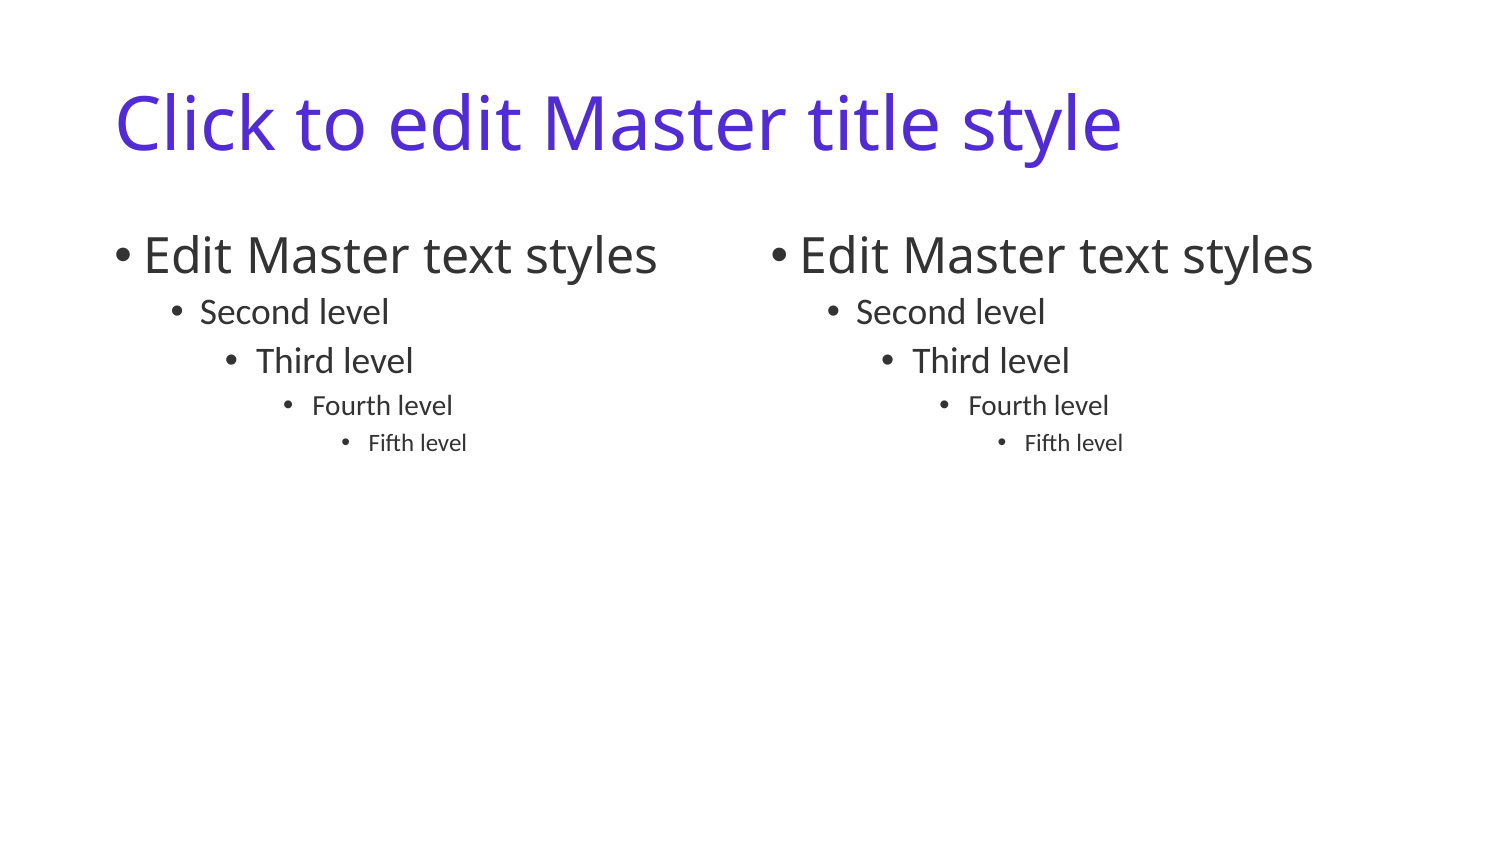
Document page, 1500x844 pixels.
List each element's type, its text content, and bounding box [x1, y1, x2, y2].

title Click to edit Master title style [103, 44, 1397, 208]
list Edit Master text styles Second level Third level Fourth level Fifth level [759, 224, 1397, 760]
list Edit Master text styles Second level Third level Fourth level Fifth level [103, 224, 741, 760]
